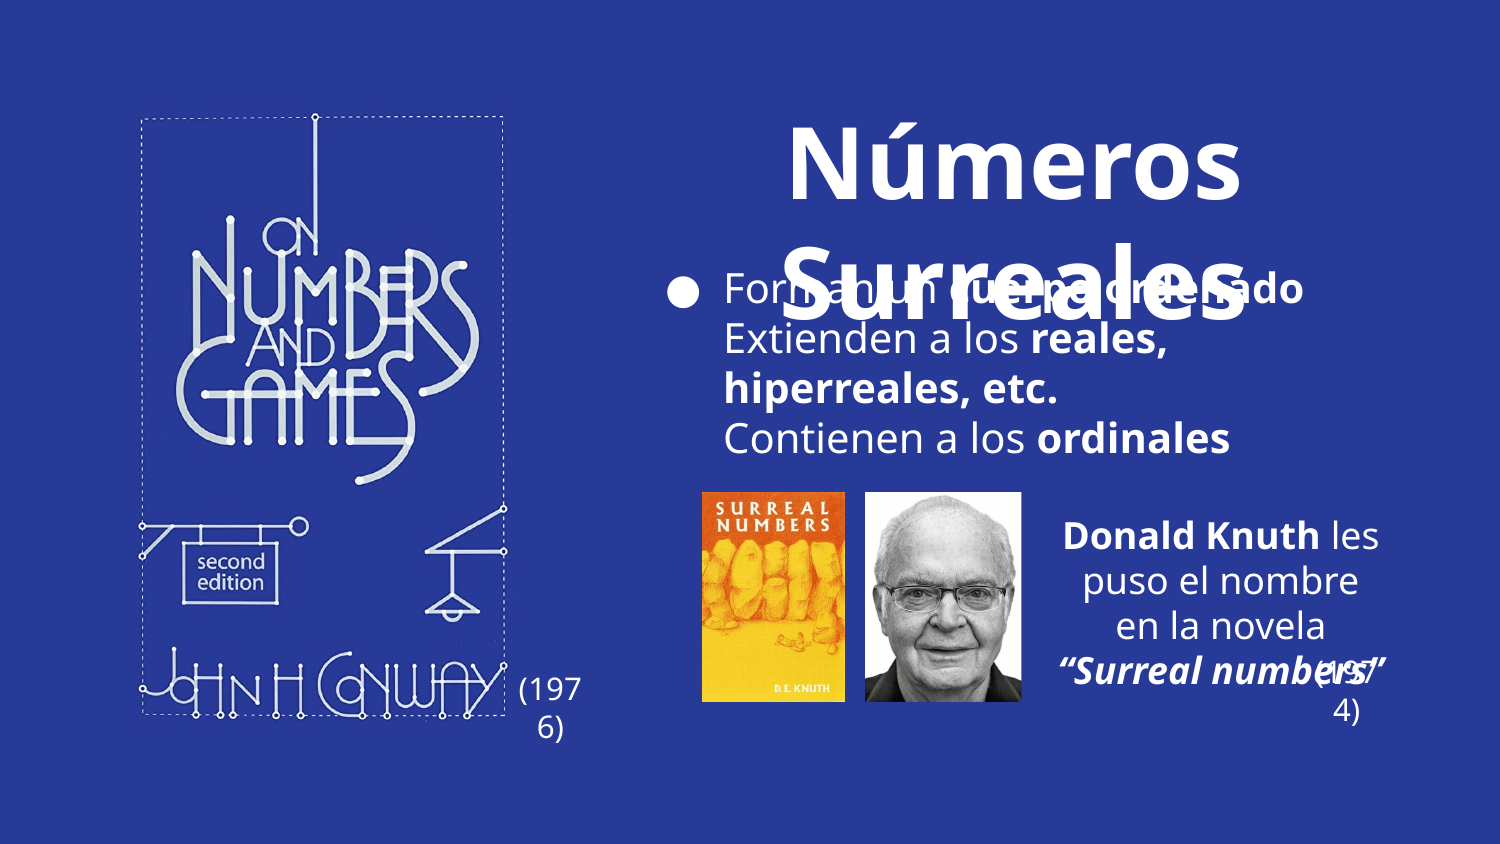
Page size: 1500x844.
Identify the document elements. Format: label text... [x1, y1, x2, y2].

title Forman un cuerpo ordenado Extienden a los reales, hiperreales, etc. Contienen a los ordinales [633, 247, 1425, 431]
picture [702, 492, 845, 702]
title Donald Knuth les puso el nombre en la novela “Surreal numbers” [1042, 497, 1400, 698]
picture [137, 107, 533, 737]
title (1974) [1294, 637, 1400, 698]
title (1976) [498, 654, 603, 715]
picture [865, 492, 1022, 702]
title Números Surreales [603, 84, 1425, 210]
